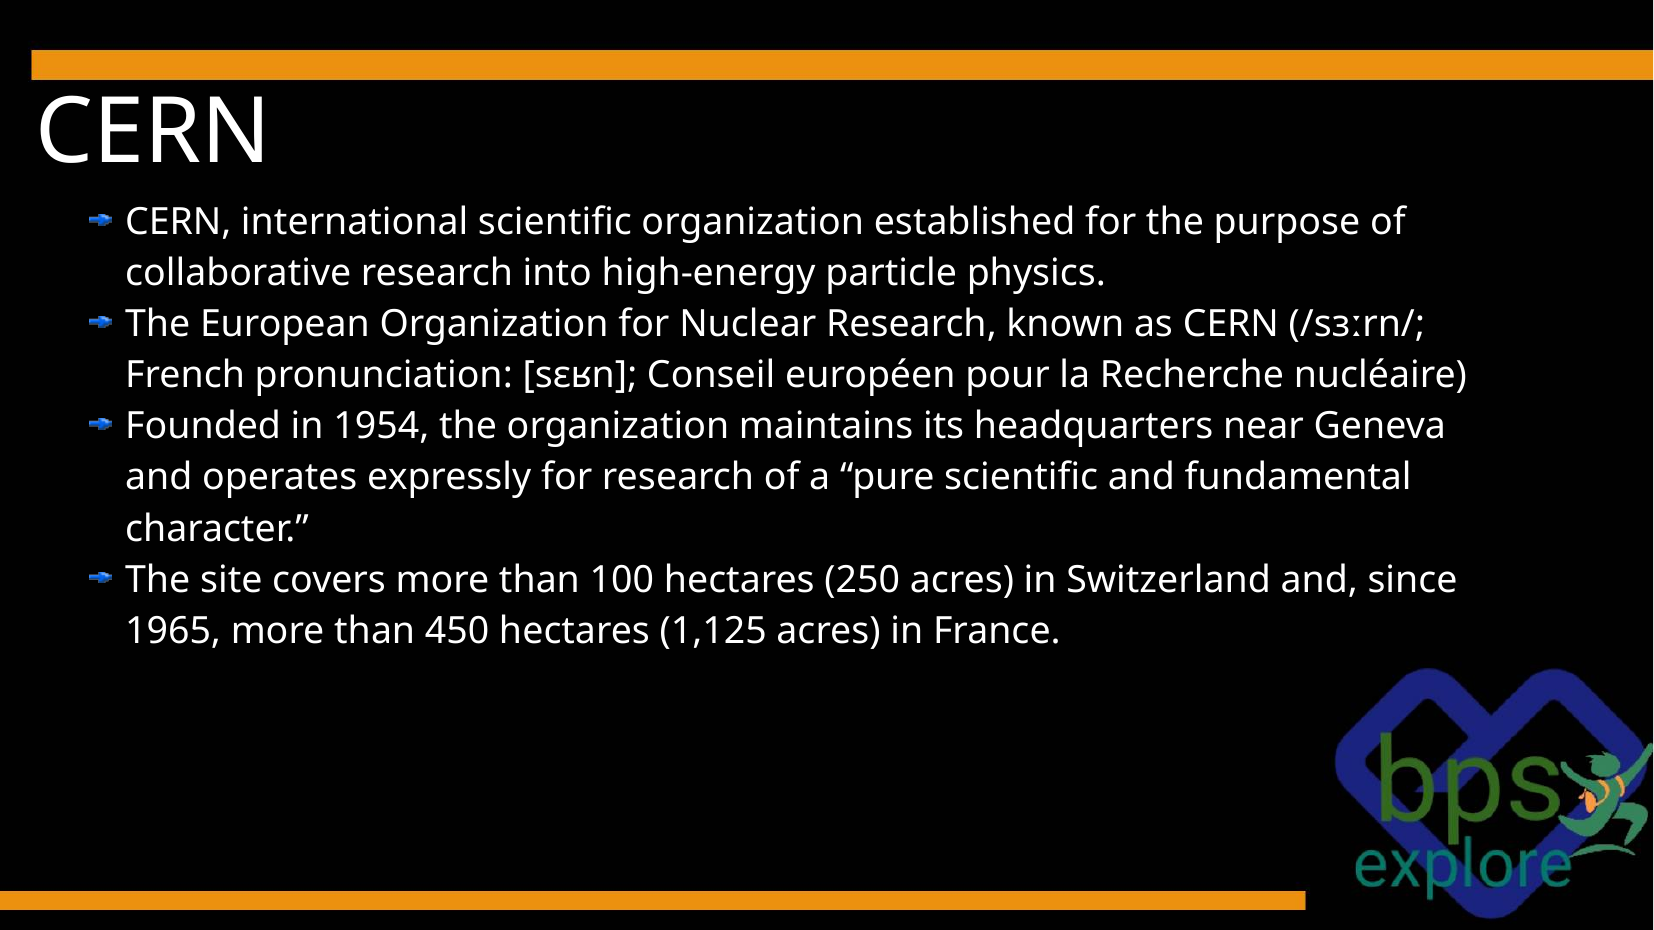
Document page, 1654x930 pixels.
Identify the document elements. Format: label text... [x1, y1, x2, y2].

title CERN [35, 48, 1524, 205]
text_box CERN, international scientific organization established for the purpose of collaborative research into high-energy particle physics. The European Organization for Nuclear Research, known as CERN (/sɜːrn/; French pronunciation: [sɛʁn]; Conseil européen pour la Recherche nucléaire) Founded in 1954, the organization maintains its headquarters near Geneva and operates expressly for research of a “pure scientific and fundamental character.” The site covers more than 100 hectares (250 acres) in Switzerland and, since 1965, more than 450 hectares (1,125 acres) in France. [75, 187, 1538, 826]
picture [0, 0, 1654, 930]
